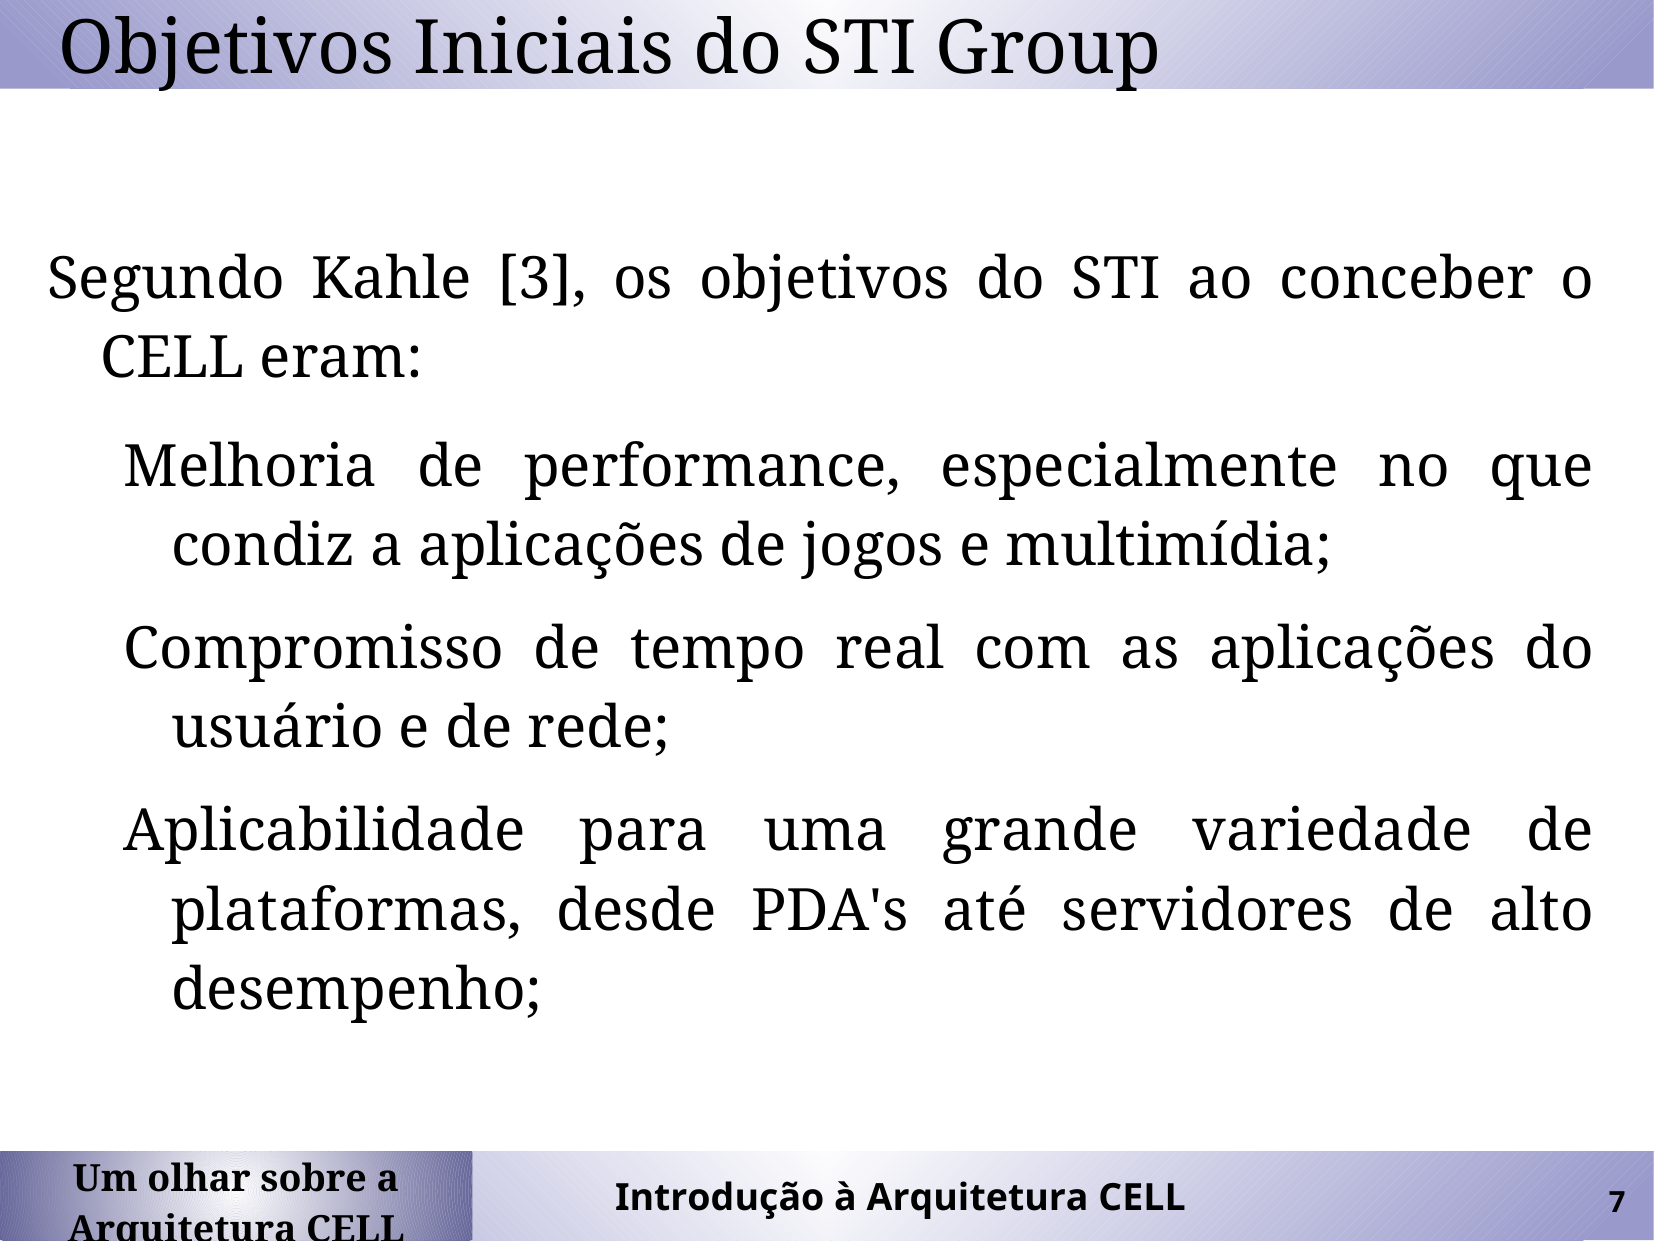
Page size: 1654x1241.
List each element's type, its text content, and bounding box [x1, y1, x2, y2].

list Segundo Kahle [3], os objetivos do STI ao conceber o CELL eram: Melhoria de performance, especialmente no que condiz a aplicações de jogos e multimídia; Compromisso de tempo real com as aplicações do usuário e de rede; Aplicabilidade para uma grande variedade de plataformas, desde PDA's até servidores de alto desempenho; [29, 236, 1595, 1055]
text_box Introdução à Arquitetura CELL [501, 1151, 1300, 1241]
title Objetivos Iniciais do STI Group [59, 0, 1447, 89]
